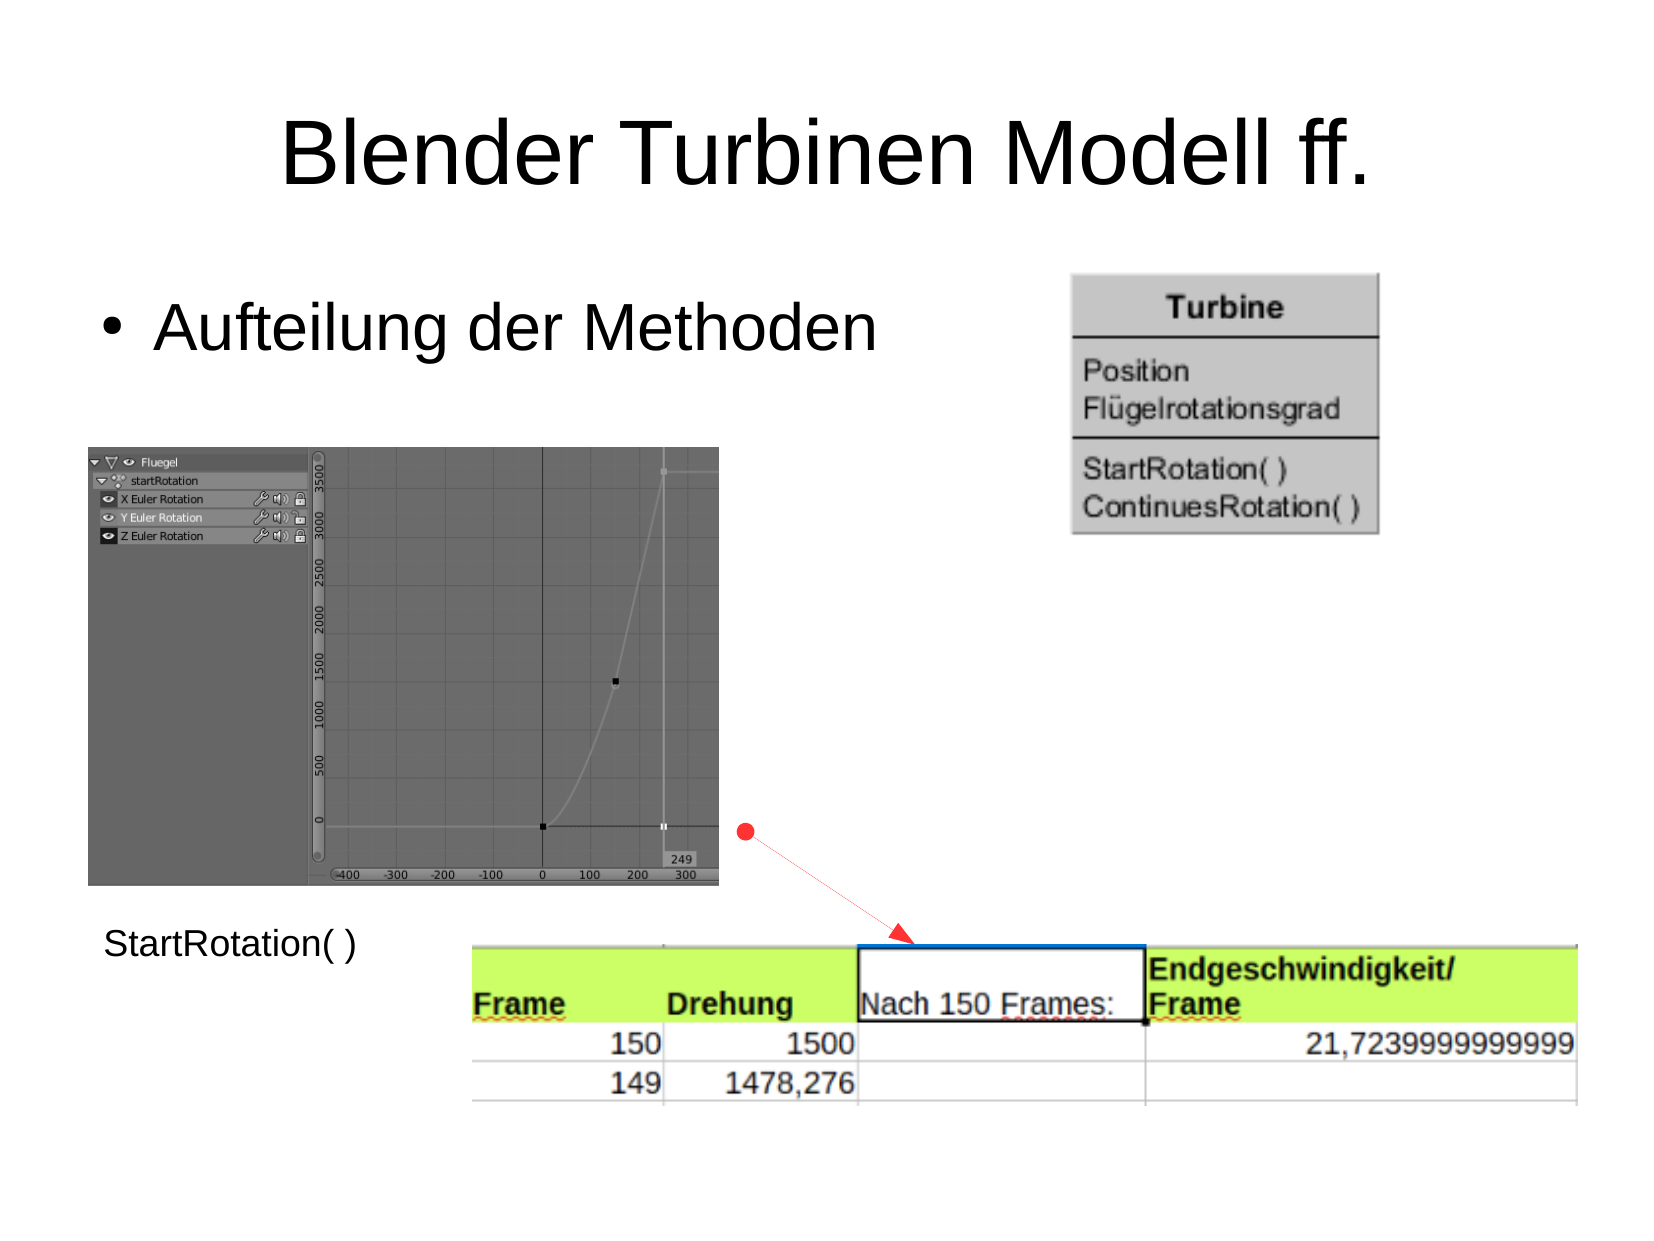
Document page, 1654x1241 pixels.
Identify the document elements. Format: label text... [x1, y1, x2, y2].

text_box StartRotation( ) [88, 915, 373, 973]
picture [88, 447, 719, 886]
title Blender Turbinen Modell ff. [82, 49, 1571, 257]
list Aufteilung der Methoden [82, 290, 1571, 1010]
picture [1033, 236, 1418, 573]
picture [472, 944, 1578, 1107]
